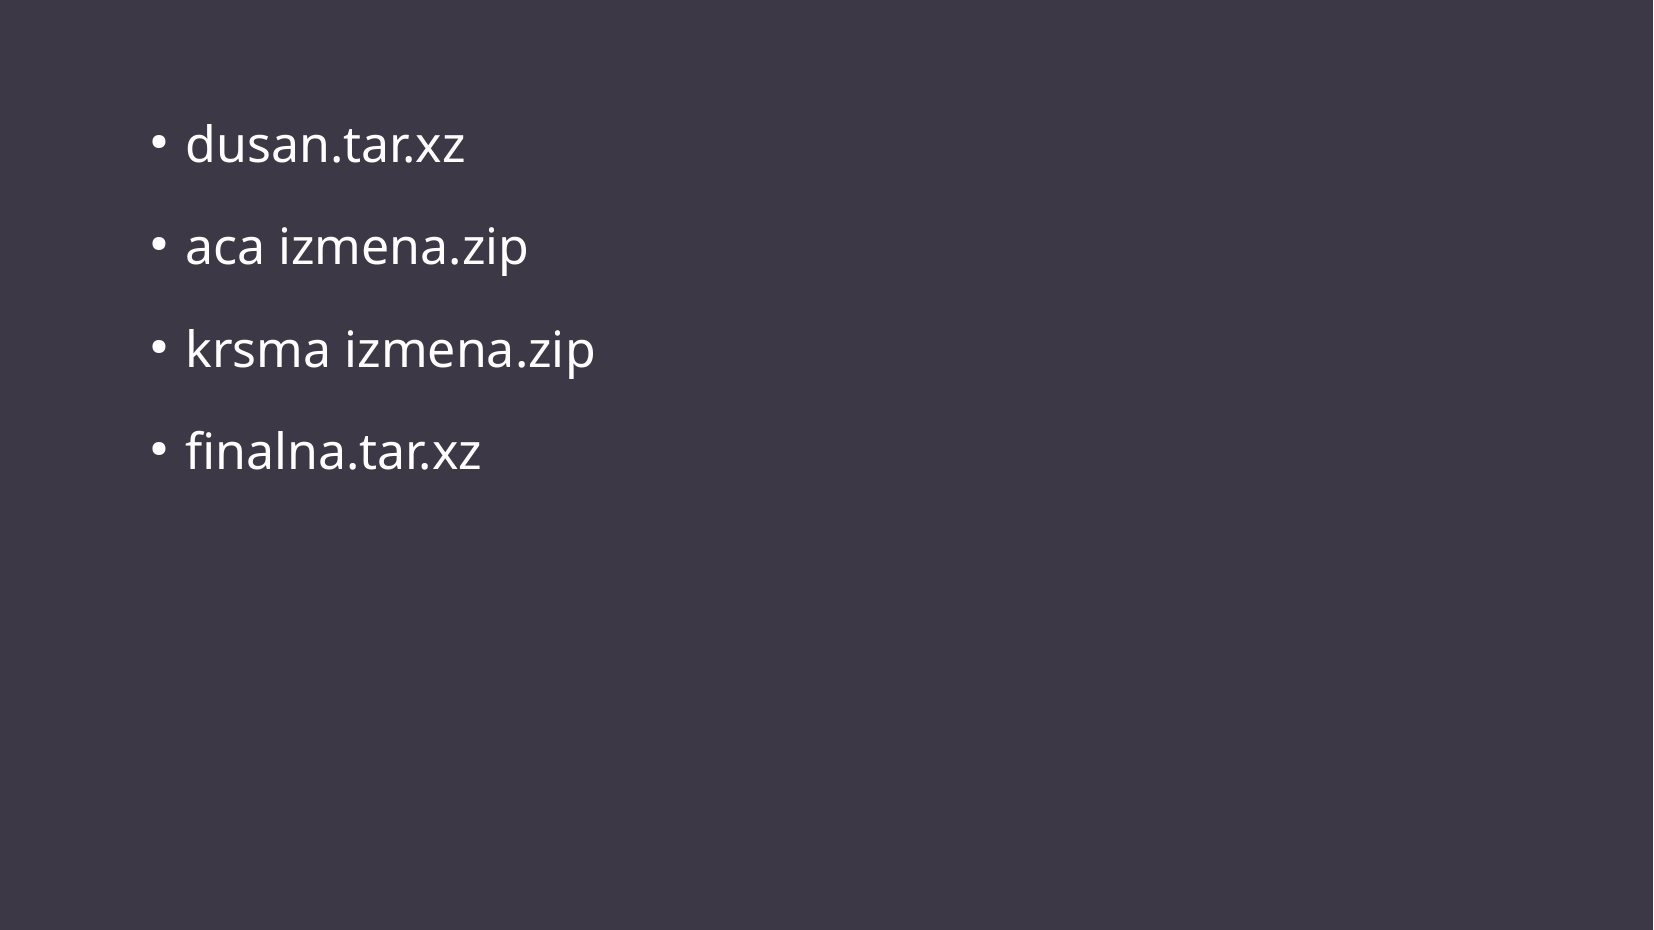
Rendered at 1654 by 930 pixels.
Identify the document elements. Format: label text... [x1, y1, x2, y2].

subtitle dusan.tar.xz aca izmena.zip krsma izmena.zip finalna.tar.xz [150, 75, 1501, 877]
